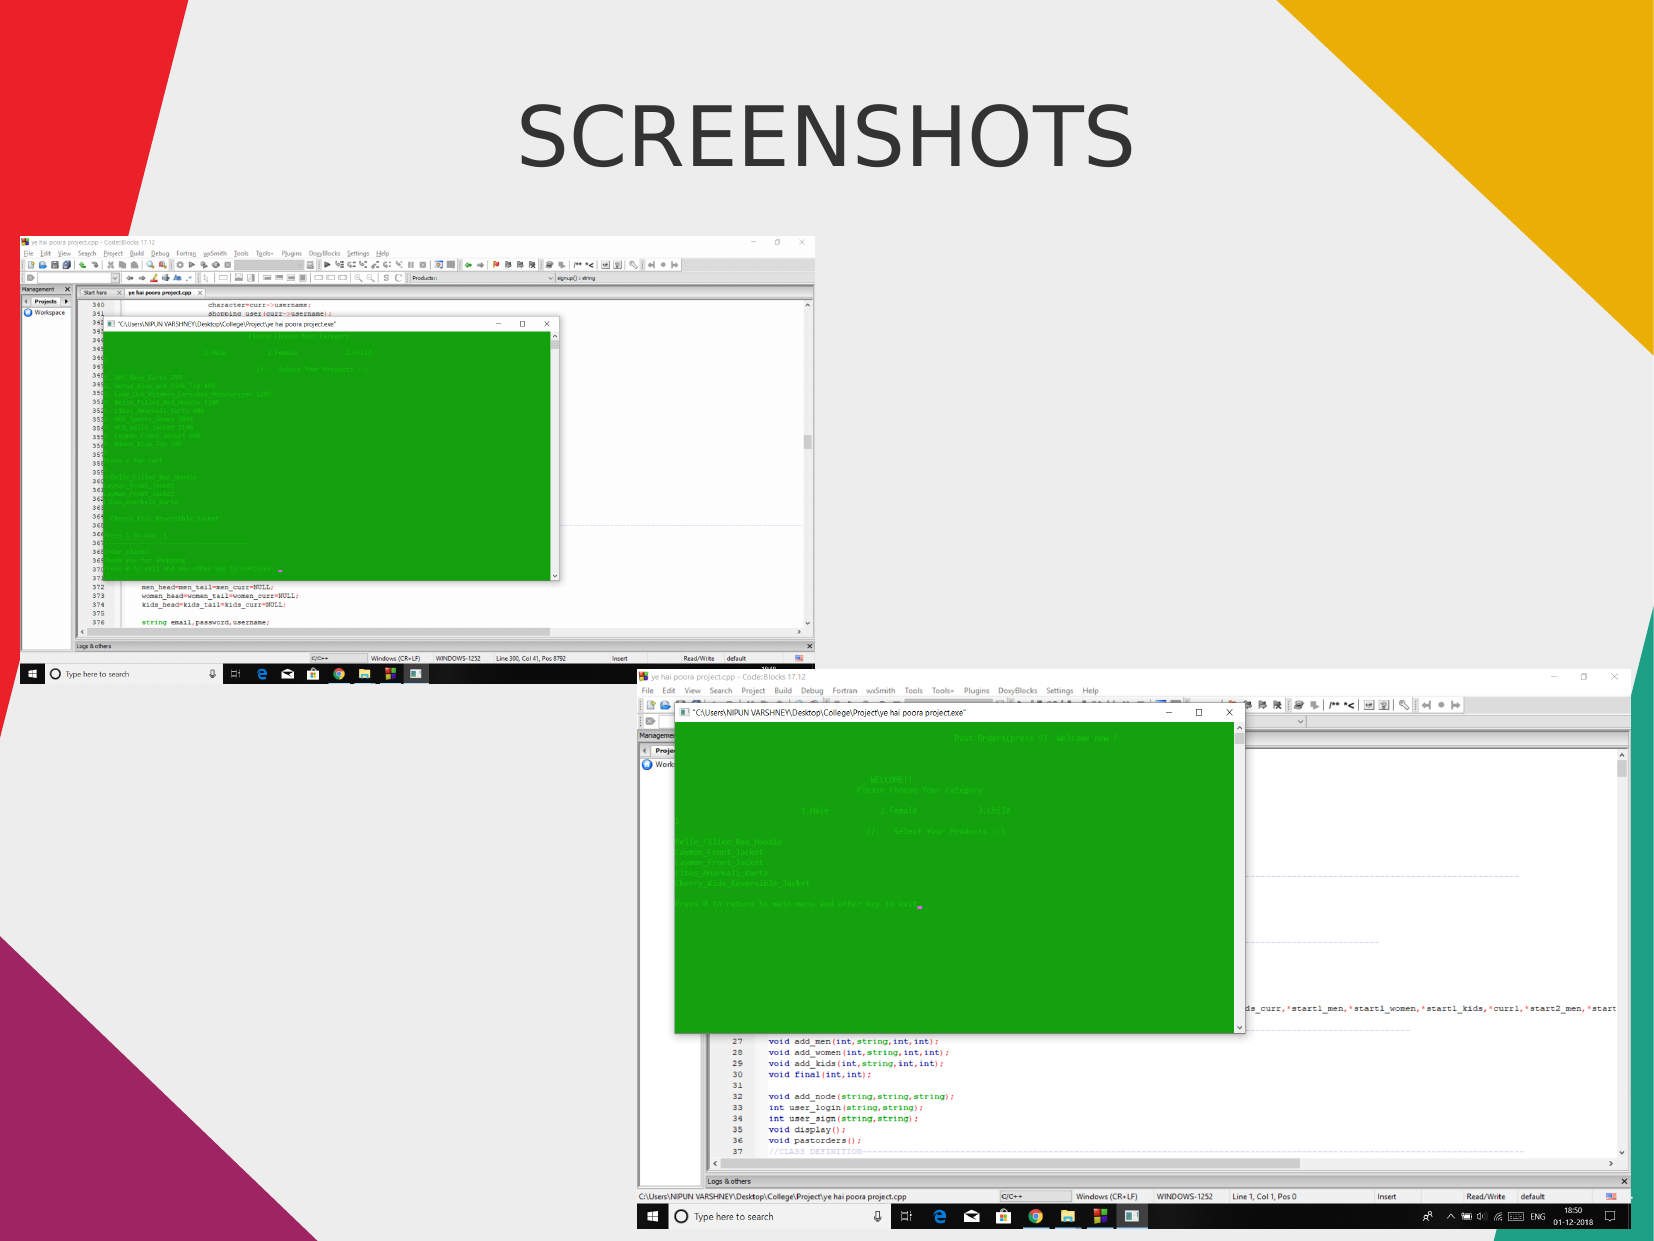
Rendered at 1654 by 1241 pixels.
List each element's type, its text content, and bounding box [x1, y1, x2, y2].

title SCREENSHOTS [114, 39, 1539, 237]
picture [20, 236, 1631, 1229]
